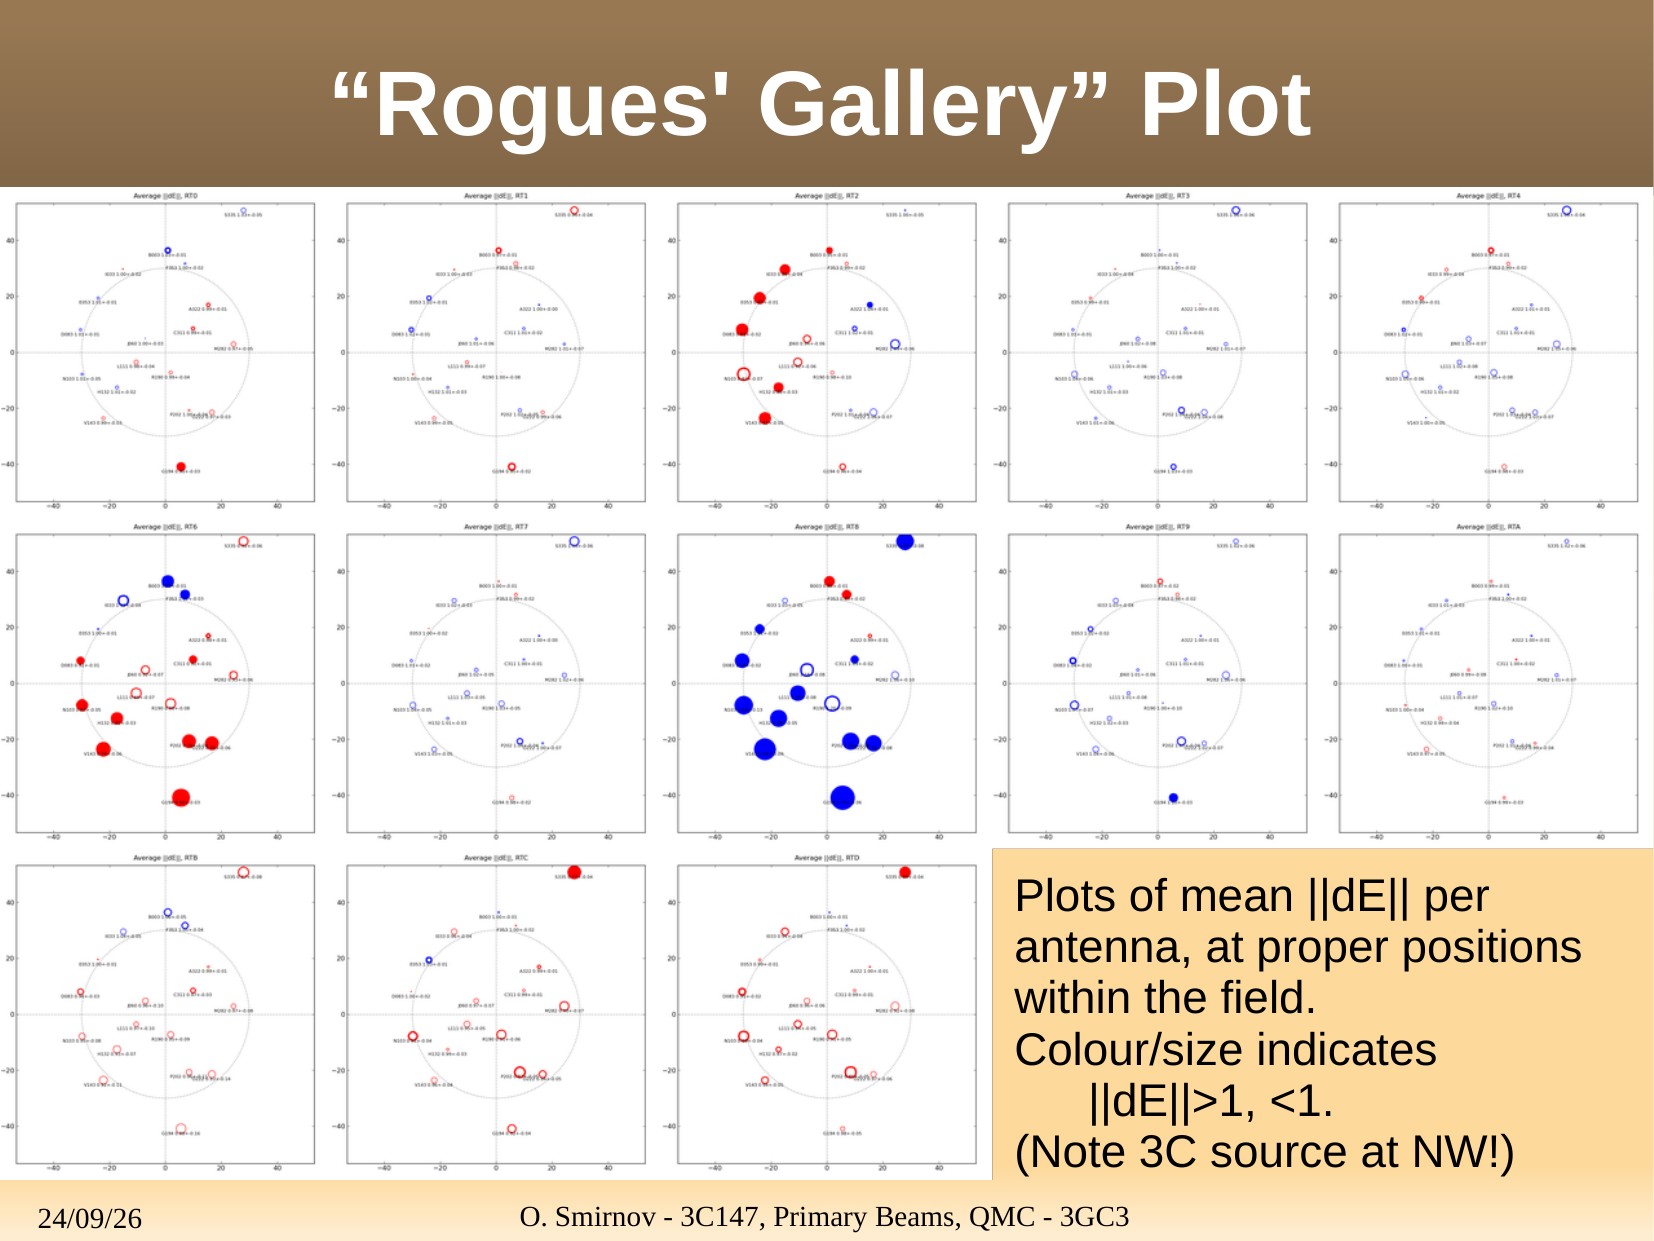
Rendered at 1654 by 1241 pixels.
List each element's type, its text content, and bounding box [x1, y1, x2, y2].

picture [0, 0, 1654, 1241]
text_box Plots of mean ||dE|| per antenna, at proper positions within the field. Colour/size indicates ||dE||>1, <1. (Note 3C source at NW!) [999, 862, 1651, 1185]
title “Rogues' Gallery” Plot [76, 7, 1565, 187]
